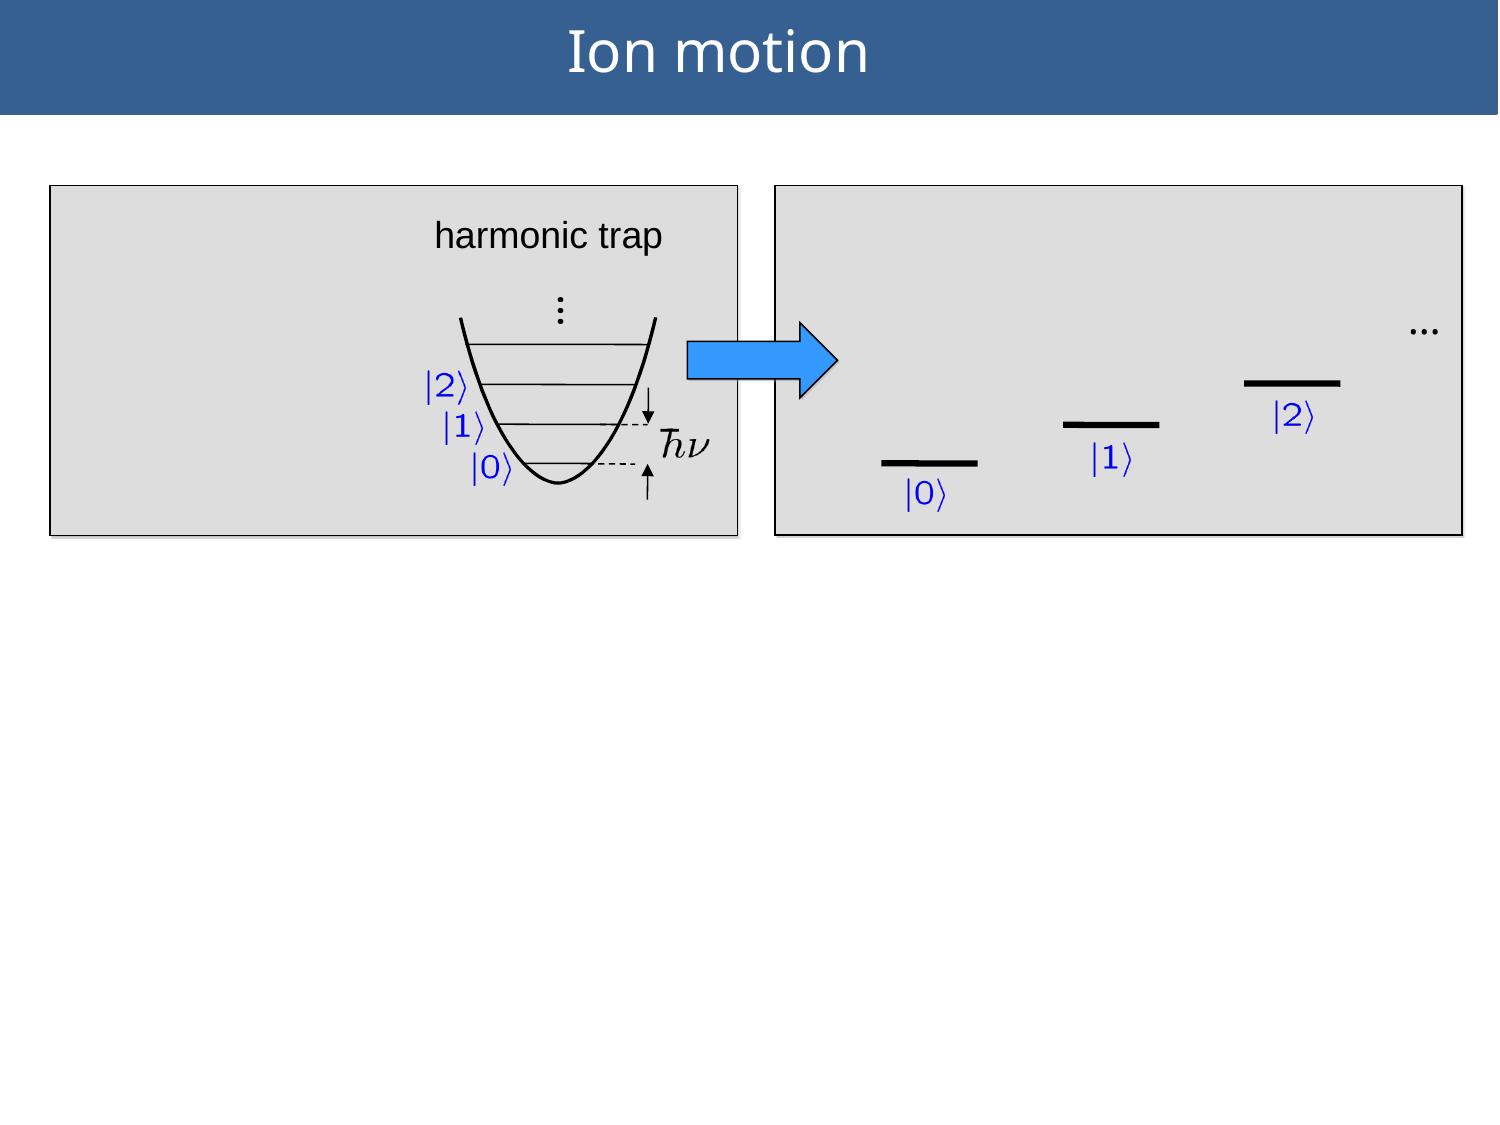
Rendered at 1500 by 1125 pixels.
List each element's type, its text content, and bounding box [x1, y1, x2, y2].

picture [658, 426, 711, 458]
text_box … [513, 279, 579, 344]
text_box … [1393, 285, 1456, 351]
picture [907, 478, 945, 512]
text_box harmonic trap [419, 203, 679, 264]
text_box [49, 185, 1463, 536]
picture [1275, 400, 1313, 434]
picture [473, 452, 511, 486]
list Ion motion [156, 12, 1282, 105]
picture [445, 411, 483, 446]
picture [1093, 442, 1131, 477]
picture [427, 370, 466, 405]
